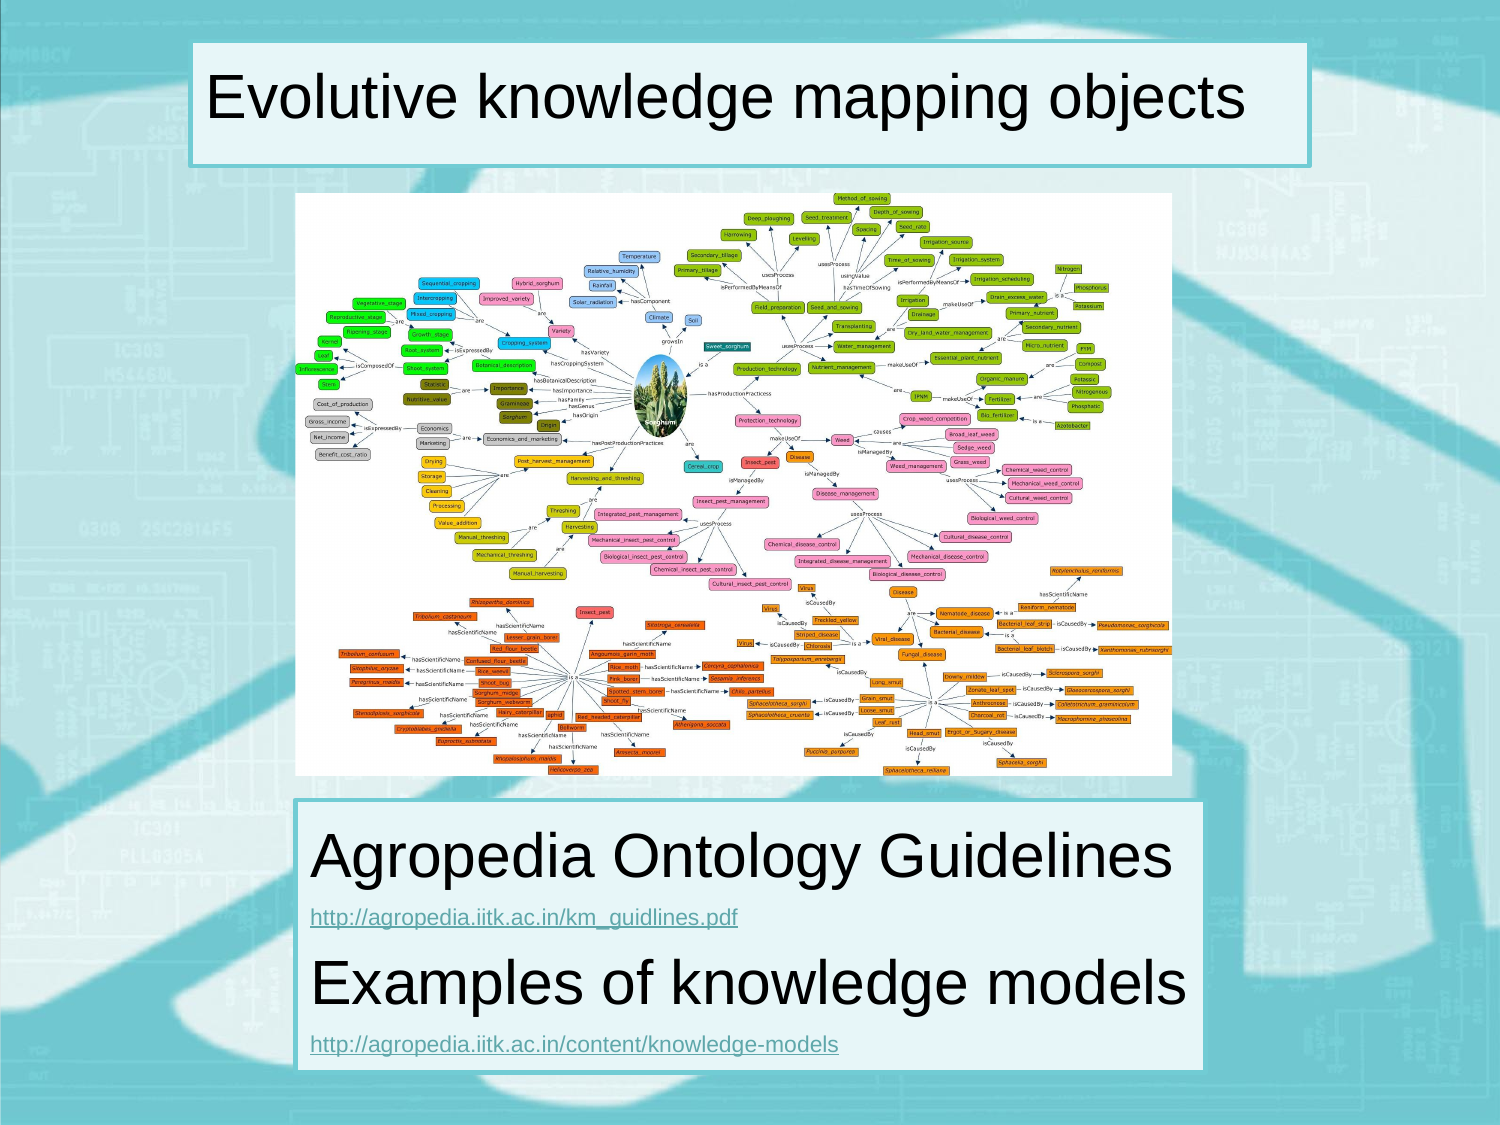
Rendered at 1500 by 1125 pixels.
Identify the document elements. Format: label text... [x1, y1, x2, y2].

text_box [0, 0, 1500, 1125]
text_box Agropedia Ontology Guidelines http://agropedia.iitk.ac.in/km_guidlines.pdf Examples of knowledge models http://agropedia.iitk.ac.in/content/knowledge-models [295, 799, 1206, 1073]
text_box Evolutive knowledge mapping objects [190, 41, 1310, 166]
